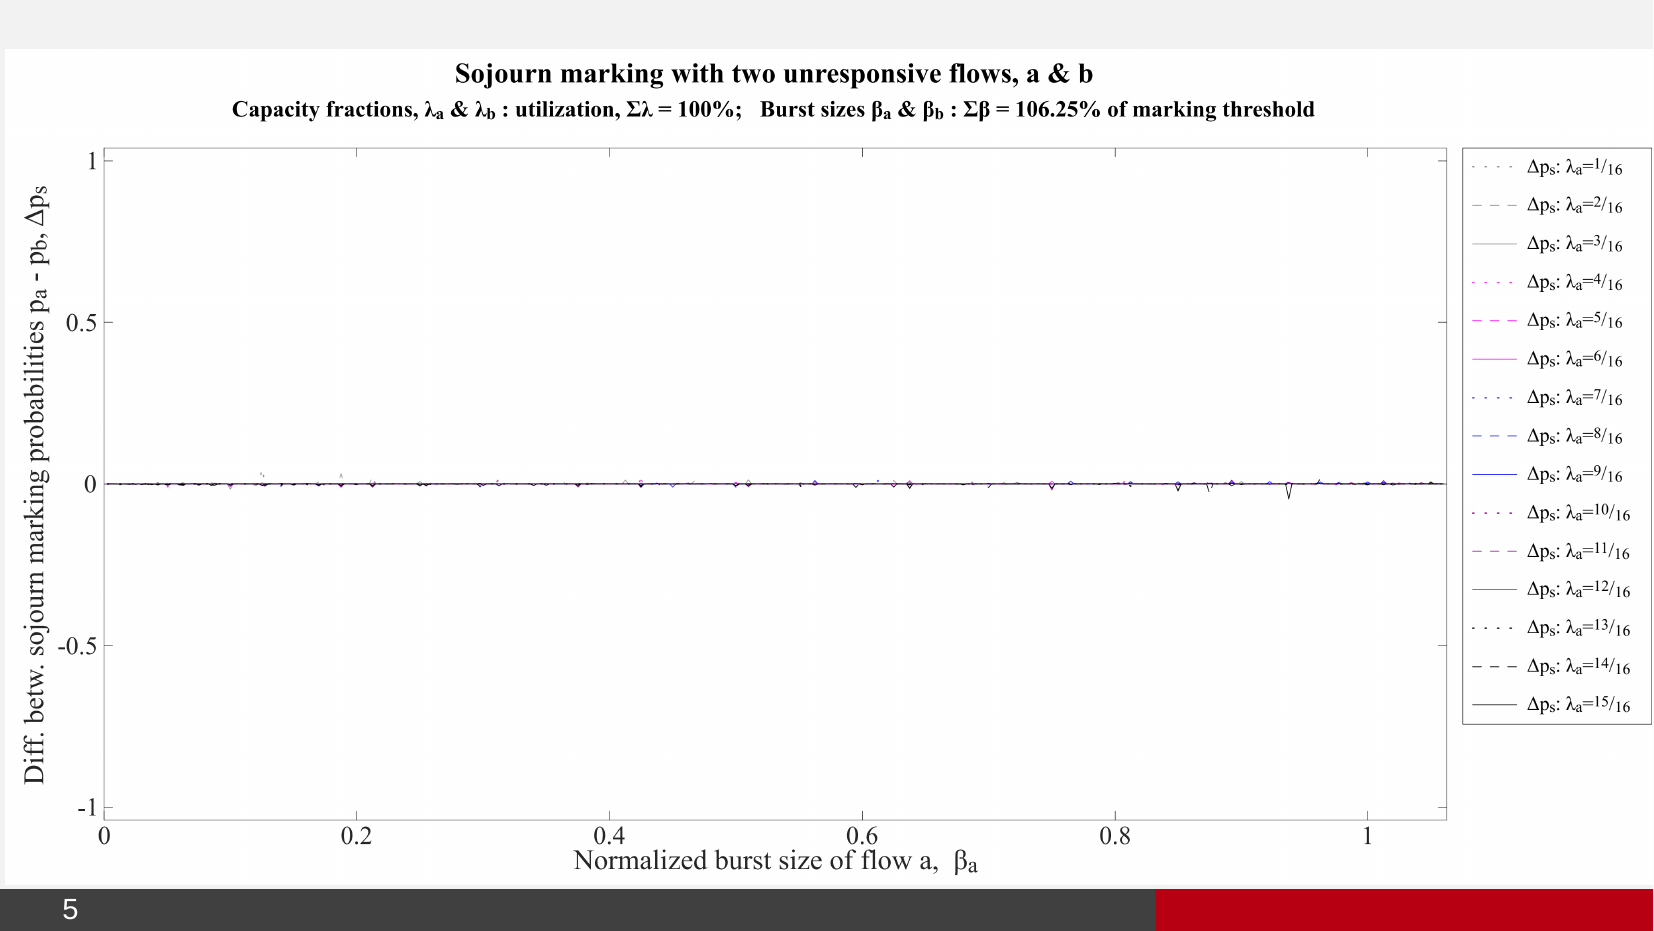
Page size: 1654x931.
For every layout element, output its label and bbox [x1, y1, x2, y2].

picture [5, 49, 1654, 885]
